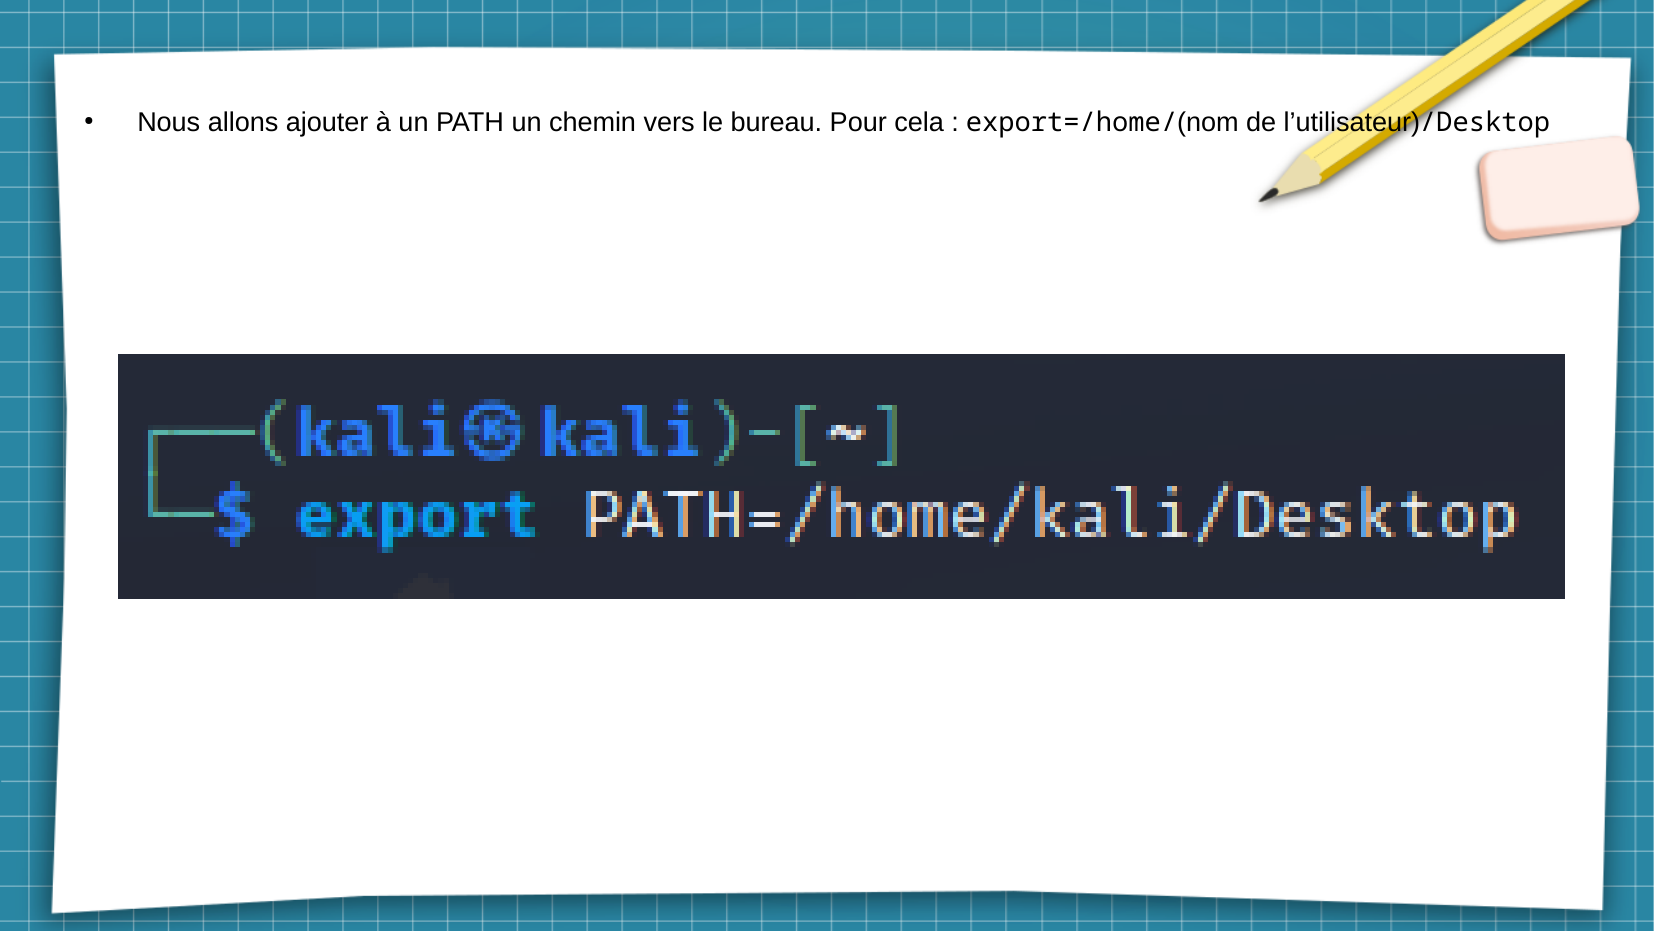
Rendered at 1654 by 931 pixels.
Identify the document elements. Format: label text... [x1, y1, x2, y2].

title Nous allons ajouter à un PATH un chemin vers le bureau. Pour cela : export=/home/(nom de l’utilisateur)/Desktop [0, 74, 1625, 168]
picture [0, 0, 1654, 931]
